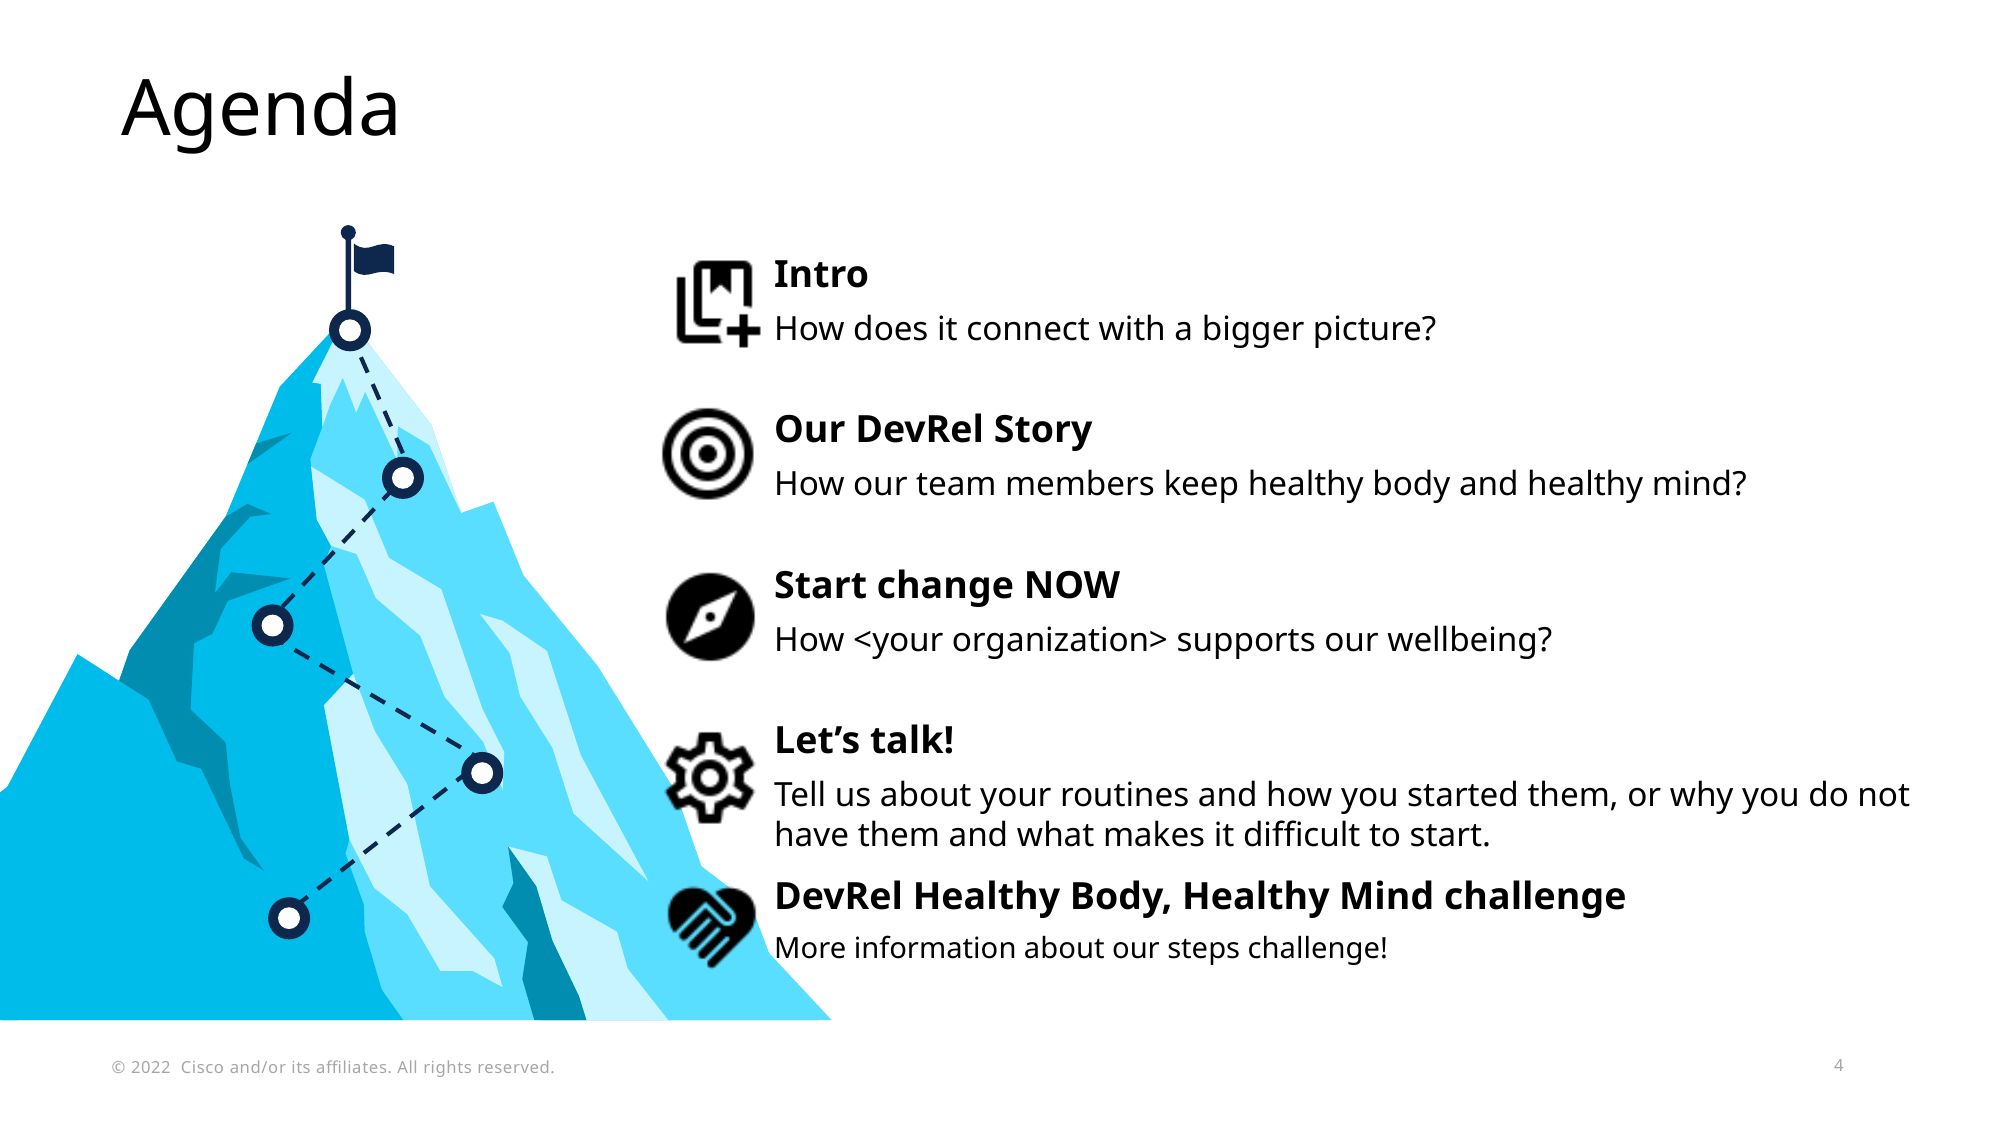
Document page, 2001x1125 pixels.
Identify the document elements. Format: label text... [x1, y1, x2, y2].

text_box [0, 225, 832, 1021]
text_box Our DevRel Story [774, 404, 1950, 451]
text_box How our team members keep healthy body and healthy mind? [774, 462, 1950, 503]
text_box Start change NOW [774, 560, 1950, 606]
text_box More information about our steps challenge! [774, 929, 1950, 965]
text_box Tell us about your routines and how you started them, or why you do not have them and what makes it difficult to start. [774, 773, 1950, 854]
picture [654, 400, 763, 509]
picture [656, 724, 765, 833]
text_box [353, 243, 395, 275]
title Agenda [106, 33, 1932, 194]
text_box How does it connect with a bigger picture? [774, 306, 1950, 347]
text_box DevRel Healthy Body, Healthy Mind challenge [774, 871, 1950, 917]
text_box How <your organization> supports our wellbeing? [774, 618, 1950, 659]
picture [660, 876, 765, 981]
text_box Let’s talk! [774, 715, 1950, 762]
text_box Intro [774, 249, 1950, 295]
picture [665, 253, 765, 352]
picture [658, 565, 764, 670]
